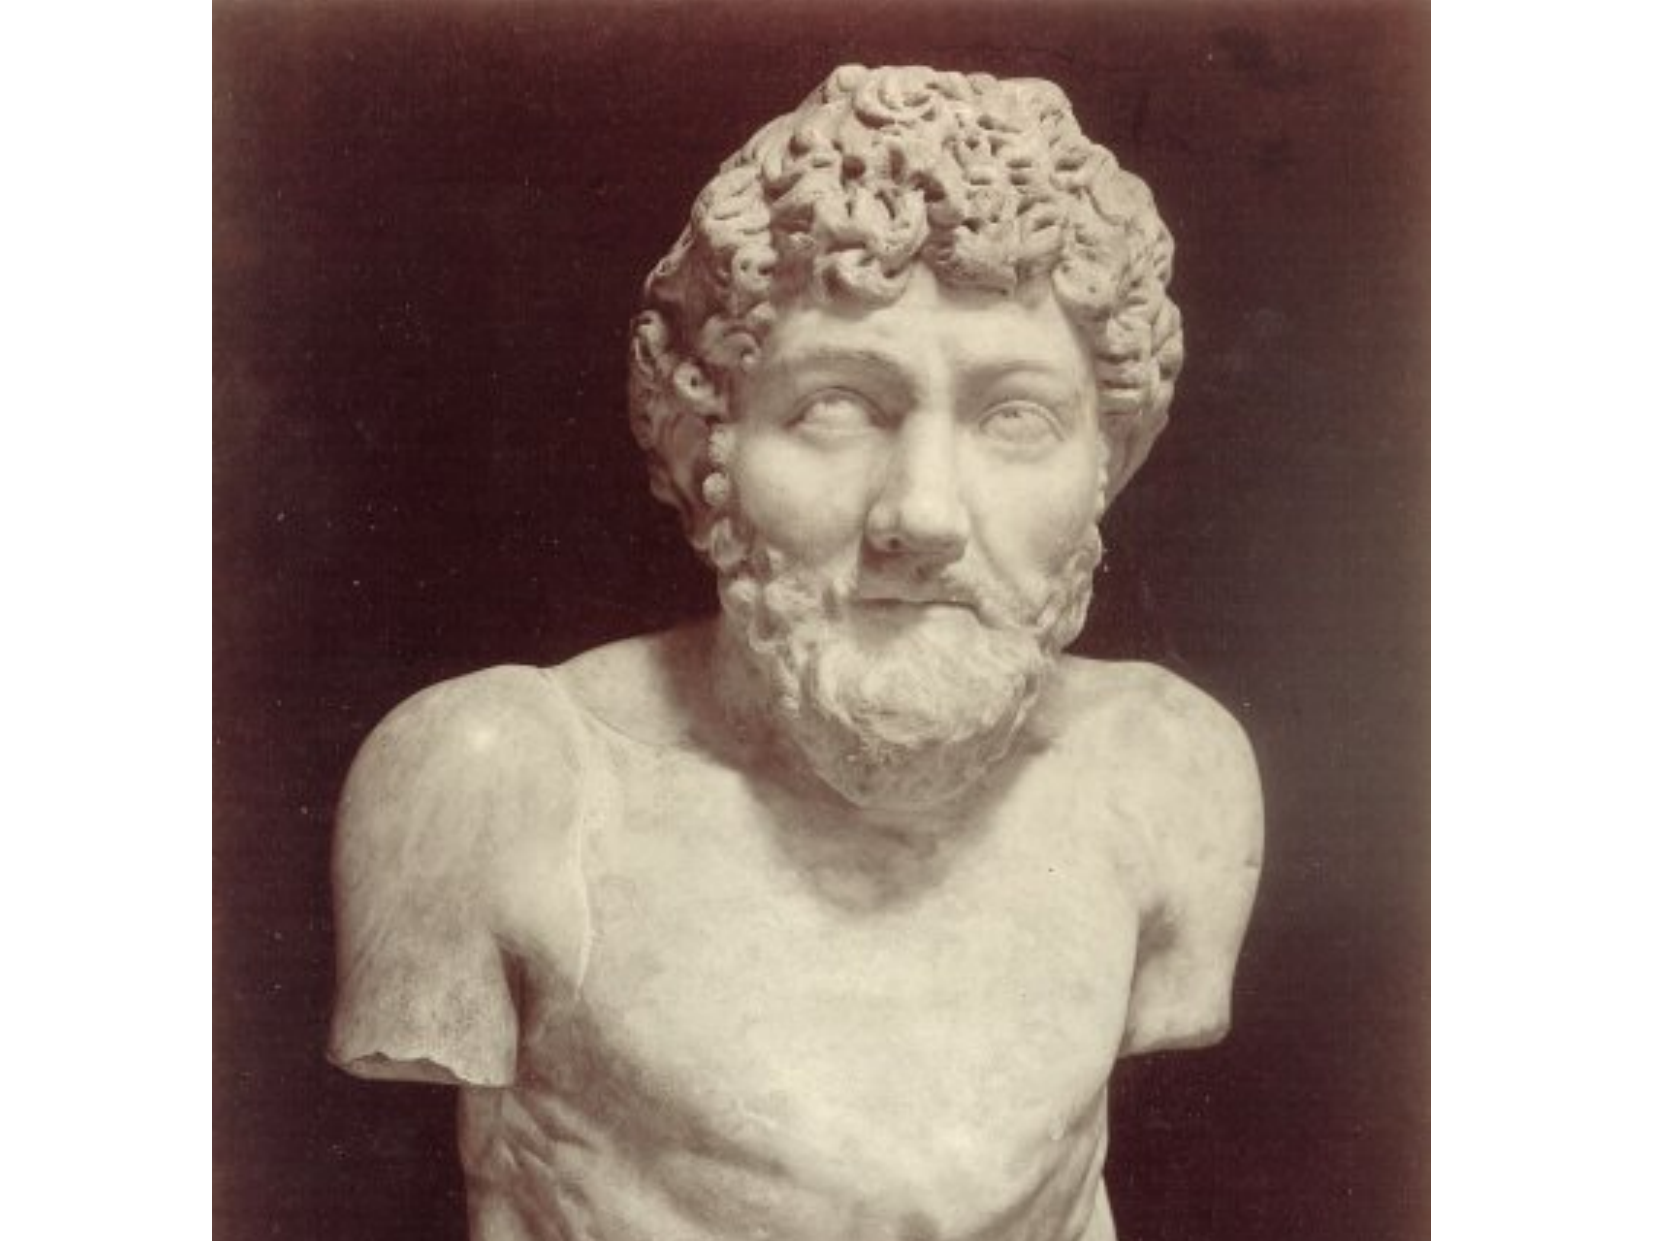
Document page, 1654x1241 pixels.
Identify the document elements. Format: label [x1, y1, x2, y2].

picture [212, 0, 1431, 1241]
